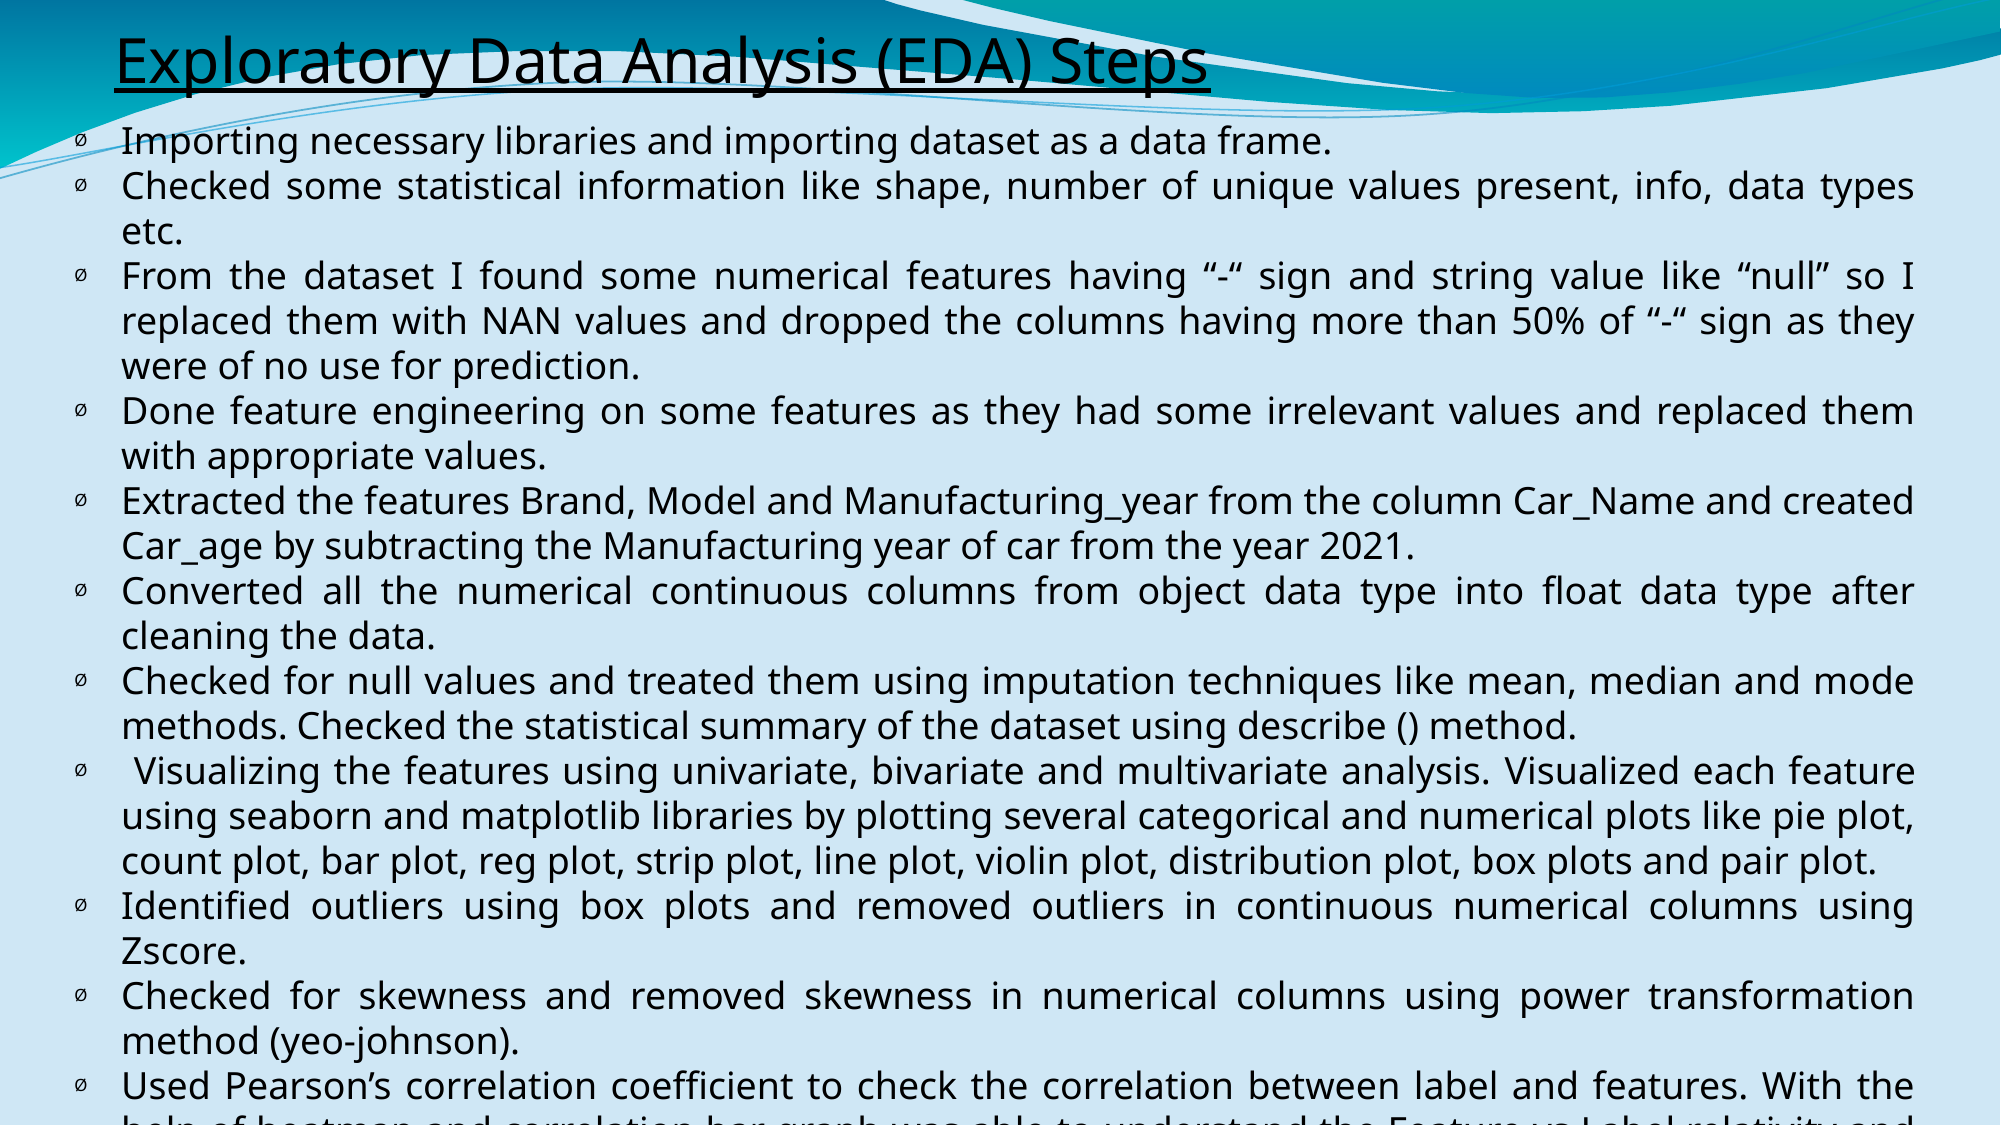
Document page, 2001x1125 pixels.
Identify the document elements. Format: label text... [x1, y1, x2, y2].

text_box Exploratory Data Analysis (EDA) Steps [99, 13, 1915, 104]
text_box Importing necessary libraries and importing dataset as a data frame. Checked some statistical information like shape, number of unique values present, info, data types etc. From the dataset I found some numerical features having “-“ sign and string value like “null” so I replaced them with NAN values and dropped the columns having more than 50% of “-“ sign as they were of no use for prediction. Done feature engineering on some features as they had some irrelevant values and replaced them with appropriate values. Extracted the features Brand, Model and Manufacturing_year from the column Car_Name and created Car_age by subtracting the Manufacturing year of car from the year 2021. Converted all the numerical continuous columns from object data type into float data type after cleaning the data. Checked for null values and treated them using imputation techniques like mean, median and mode methods. Checked the statistical summary of the dataset using describe () method. Visualizing the features using univariate, bivariate and multivariate analysis. Visualized each feature using seaborn and matplotlib libraries by plotting several categorical and numerical plots like pie plot, count plot, bar plot, reg plot, strip plot, line plot, violin plot, distribution plot, box plots and pair plot. Identified outliers using box plots and removed outliers in continuous numerical columns using Zscore. Checked for skewness and removed skewness in numerical columns using power transformation method (yeo-johnson). Used Pearson’s correlation coefficient to check the correlation between label and features. With the help of heatmap and correlation bar graph was able to understand the Feature vs Label relativity and insights on multicollinearity amongst the feature columns. [59, 109, 1932, 1125]
